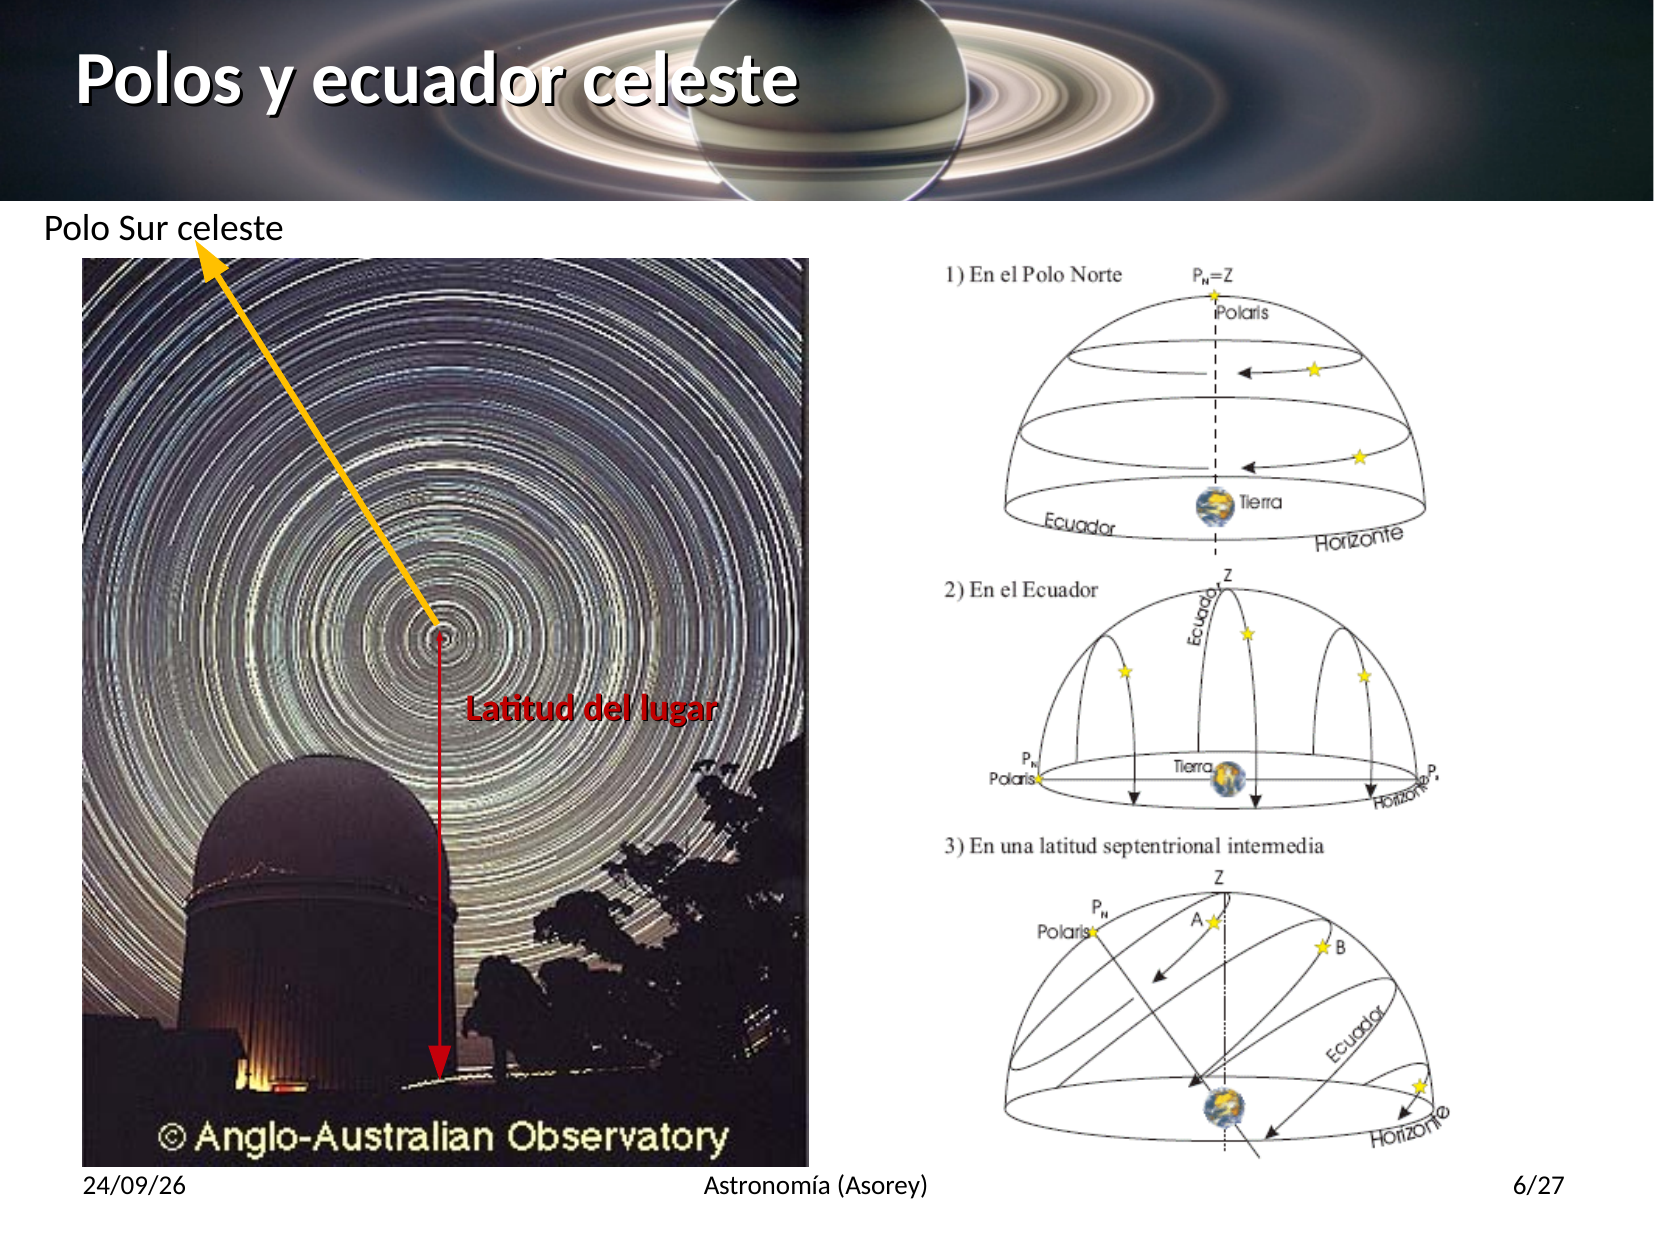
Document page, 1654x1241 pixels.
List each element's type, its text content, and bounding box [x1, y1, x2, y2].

picture [82, 258, 809, 1167]
text_box Polo Sur celeste [28, 195, 300, 255]
title Polos y ecuador celeste [75, 19, 1564, 151]
picture [940, 254, 1476, 1171]
picture [0, 0, 1654, 201]
text_box Latitud del lugar [450, 675, 734, 735]
